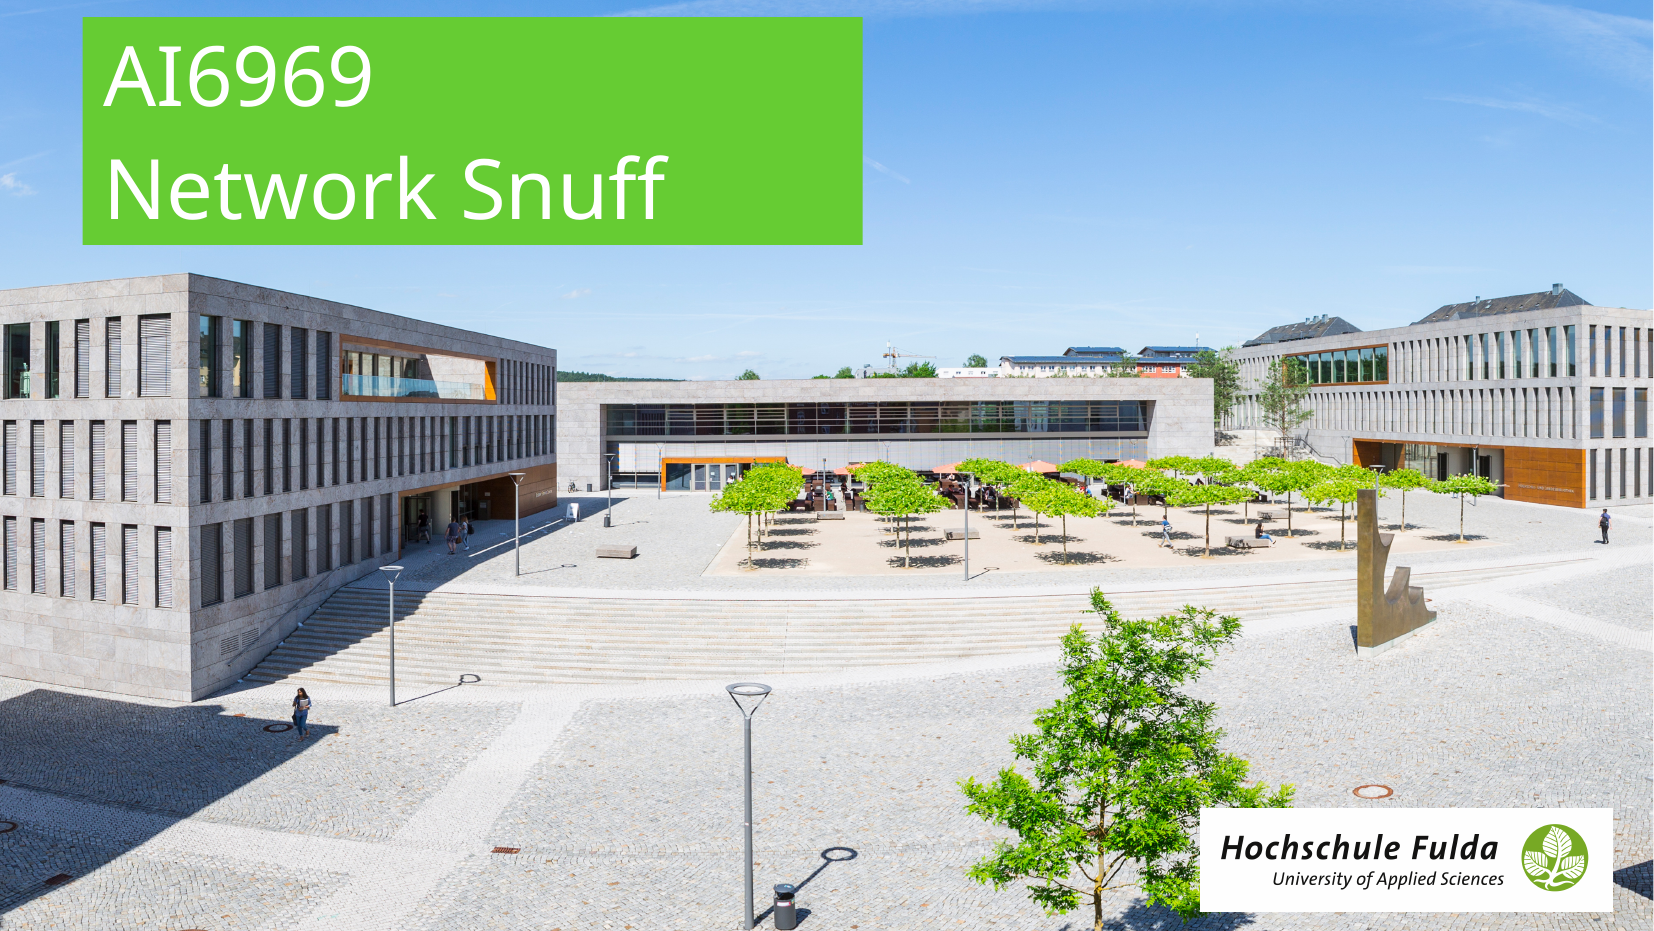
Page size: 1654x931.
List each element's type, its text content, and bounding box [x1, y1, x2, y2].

title AI6969 Network Snuff [82, 17, 863, 245]
picture [0, 0, 1654, 931]
